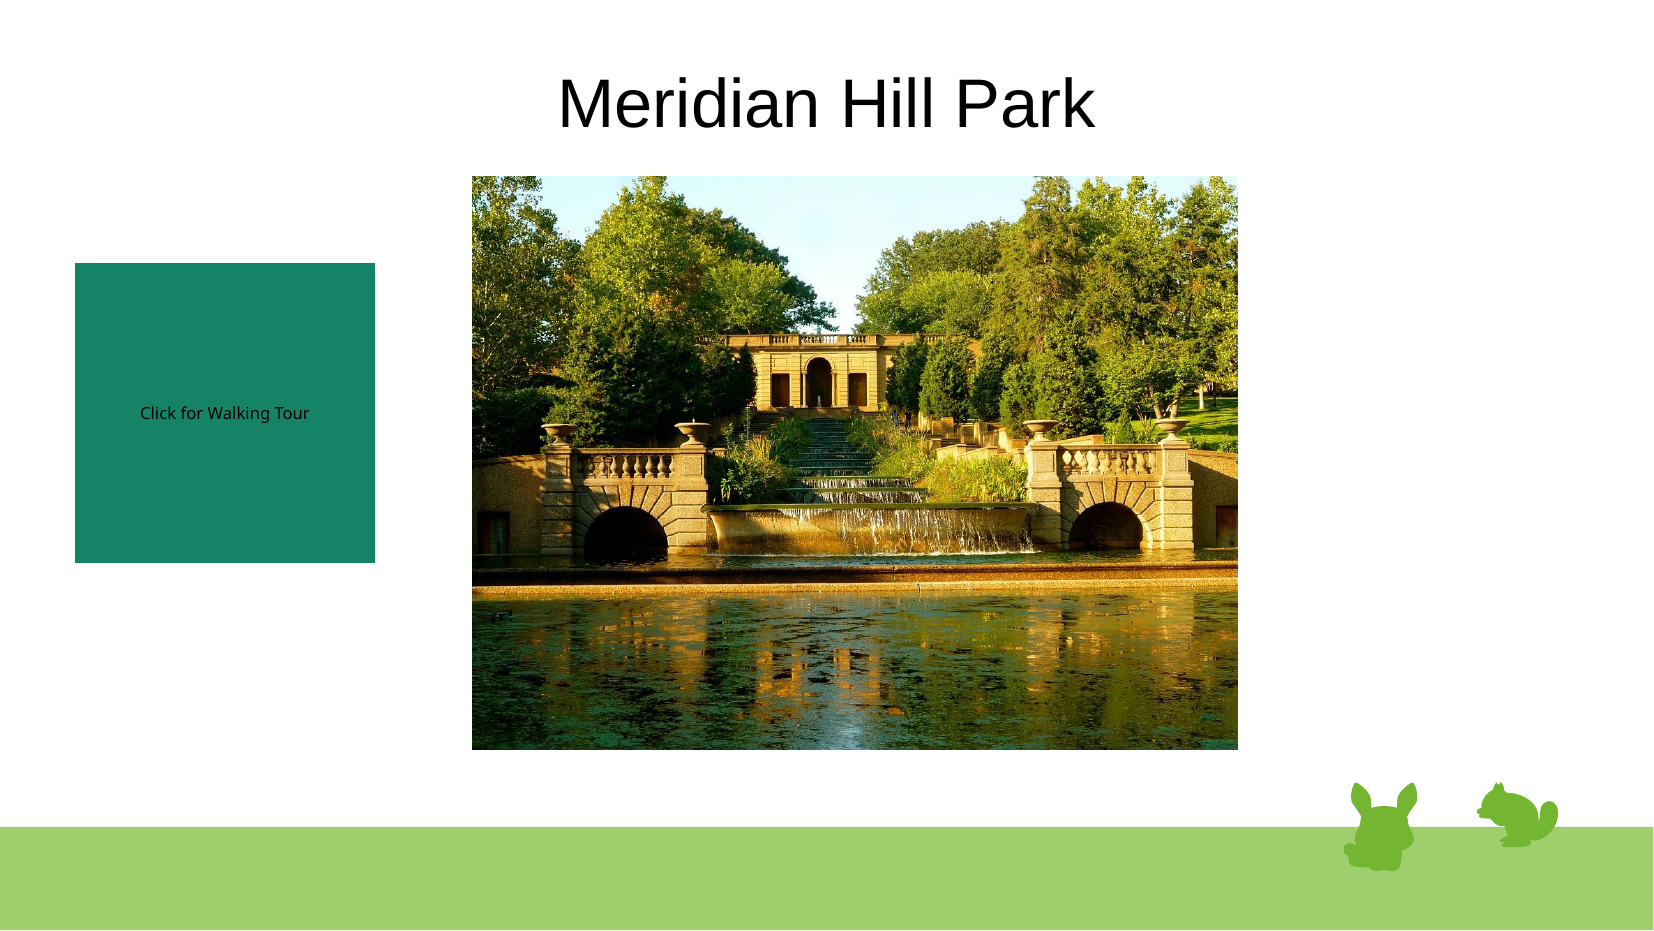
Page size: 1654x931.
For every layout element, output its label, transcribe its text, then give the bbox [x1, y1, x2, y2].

picture [472, 176, 1238, 751]
title Meridian Hill Park [88, 29, 1565, 178]
